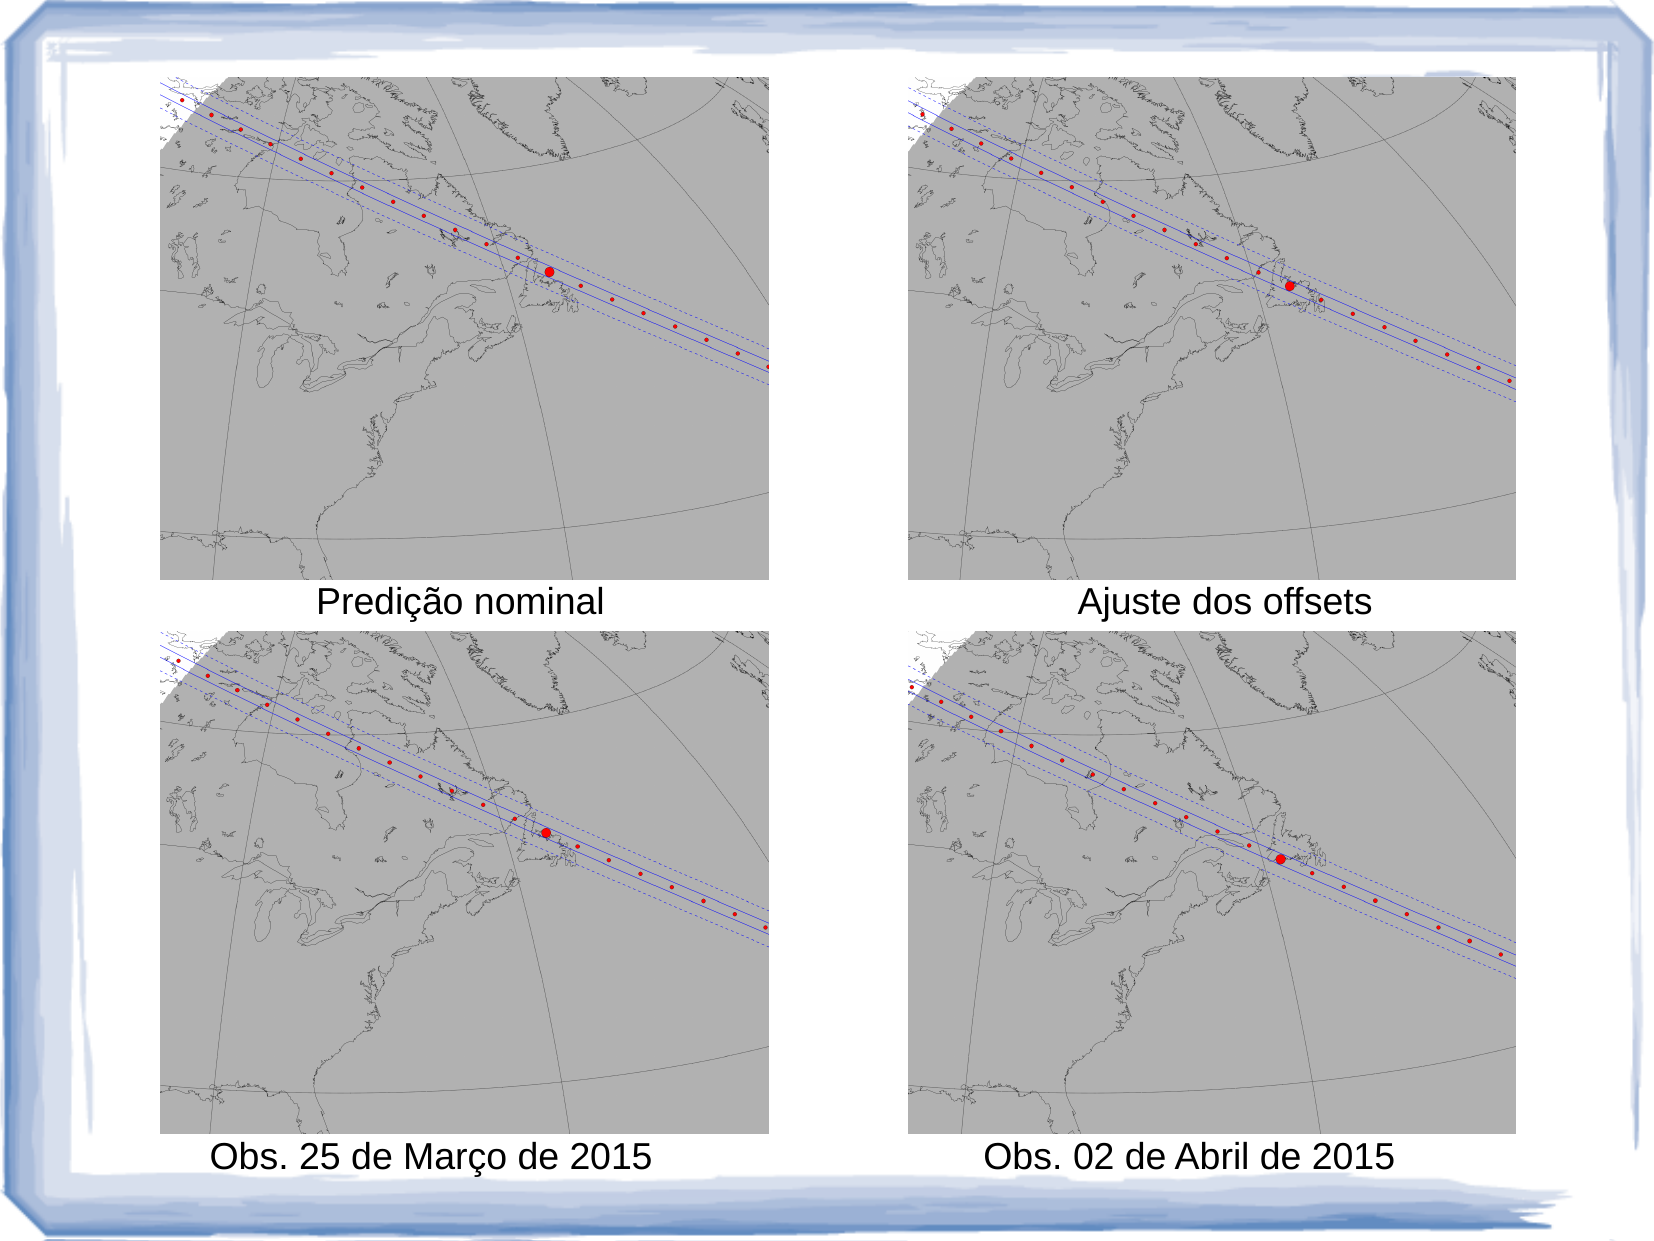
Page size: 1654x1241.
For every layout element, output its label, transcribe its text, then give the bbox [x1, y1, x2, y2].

picture [0, 0, 1654, 1241]
text_box Ajuste dos offsets [1062, 572, 1388, 630]
text_box Obs. 02 de Abril de 2015 [968, 1127, 1410, 1185]
text_box Predição nominal [301, 572, 620, 630]
text_box Obs. 25 de Março de 2015 [194, 1127, 668, 1185]
